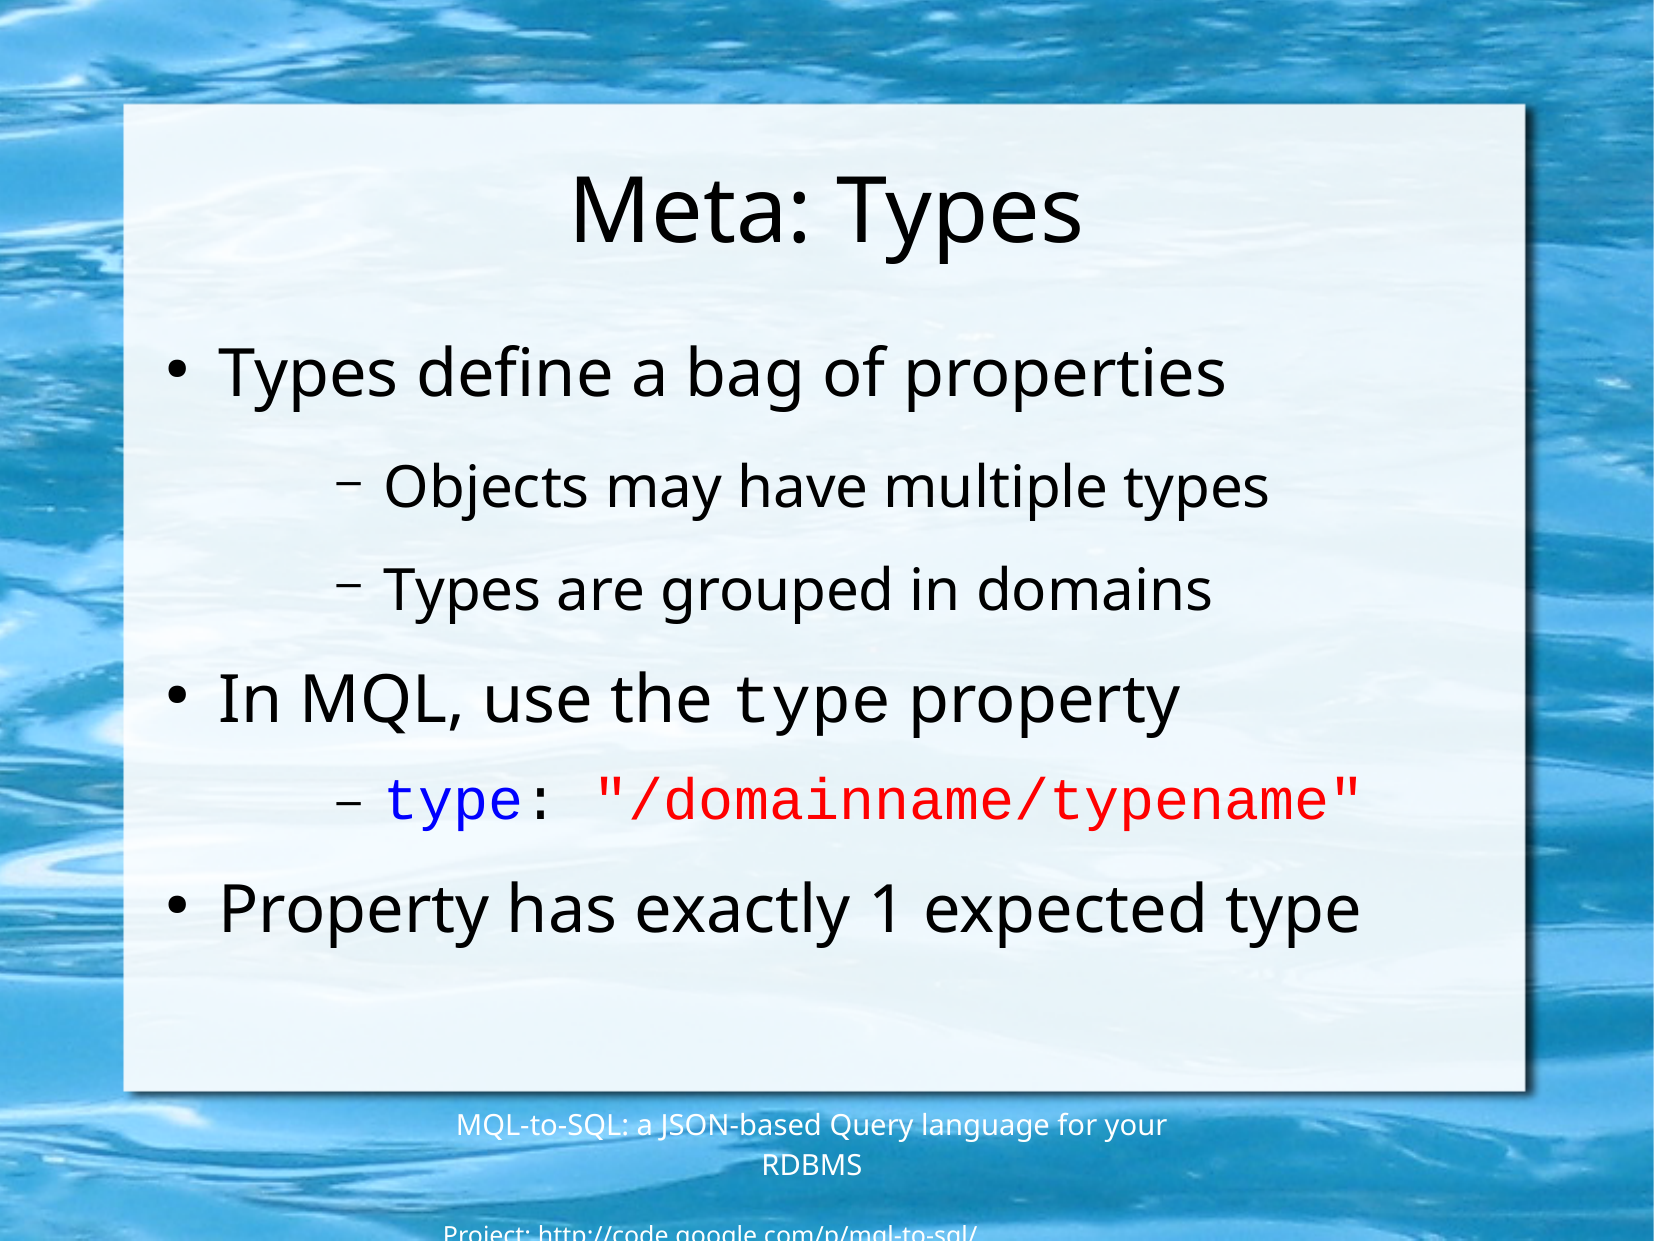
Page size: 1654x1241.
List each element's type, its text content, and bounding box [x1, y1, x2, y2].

picture [725, 1232, 732, 1241]
picture [447, 1228, 454, 1235]
picture [575, 1232, 583, 1241]
picture [861, 1232, 867, 1241]
title Meta: Types [147, 118, 1506, 296]
picture [471, 1232, 478, 1241]
picture [694, 1232, 701, 1241]
picture [795, 1232, 802, 1241]
picture [541, 1232, 548, 1241]
picture [0, 0, 1654, 1241]
picture [780, 1232, 787, 1241]
picture [710, 1232, 717, 1241]
picture [950, 1232, 957, 1241]
picture [876, 1232, 883, 1241]
picture [679, 1232, 686, 1241]
list Types define a bag of properties Objects may have multiple types Types are grouped in domains In MQL, use the type property type: "/domainname/typename" Property has exactly 1 expected type [147, 324, 1506, 1049]
picture [643, 1232, 650, 1241]
picture [852, 1232, 859, 1241]
picture [827, 1232, 835, 1241]
picture [804, 1232, 810, 1241]
picture [628, 1232, 635, 1241]
picture [914, 1232, 921, 1241]
